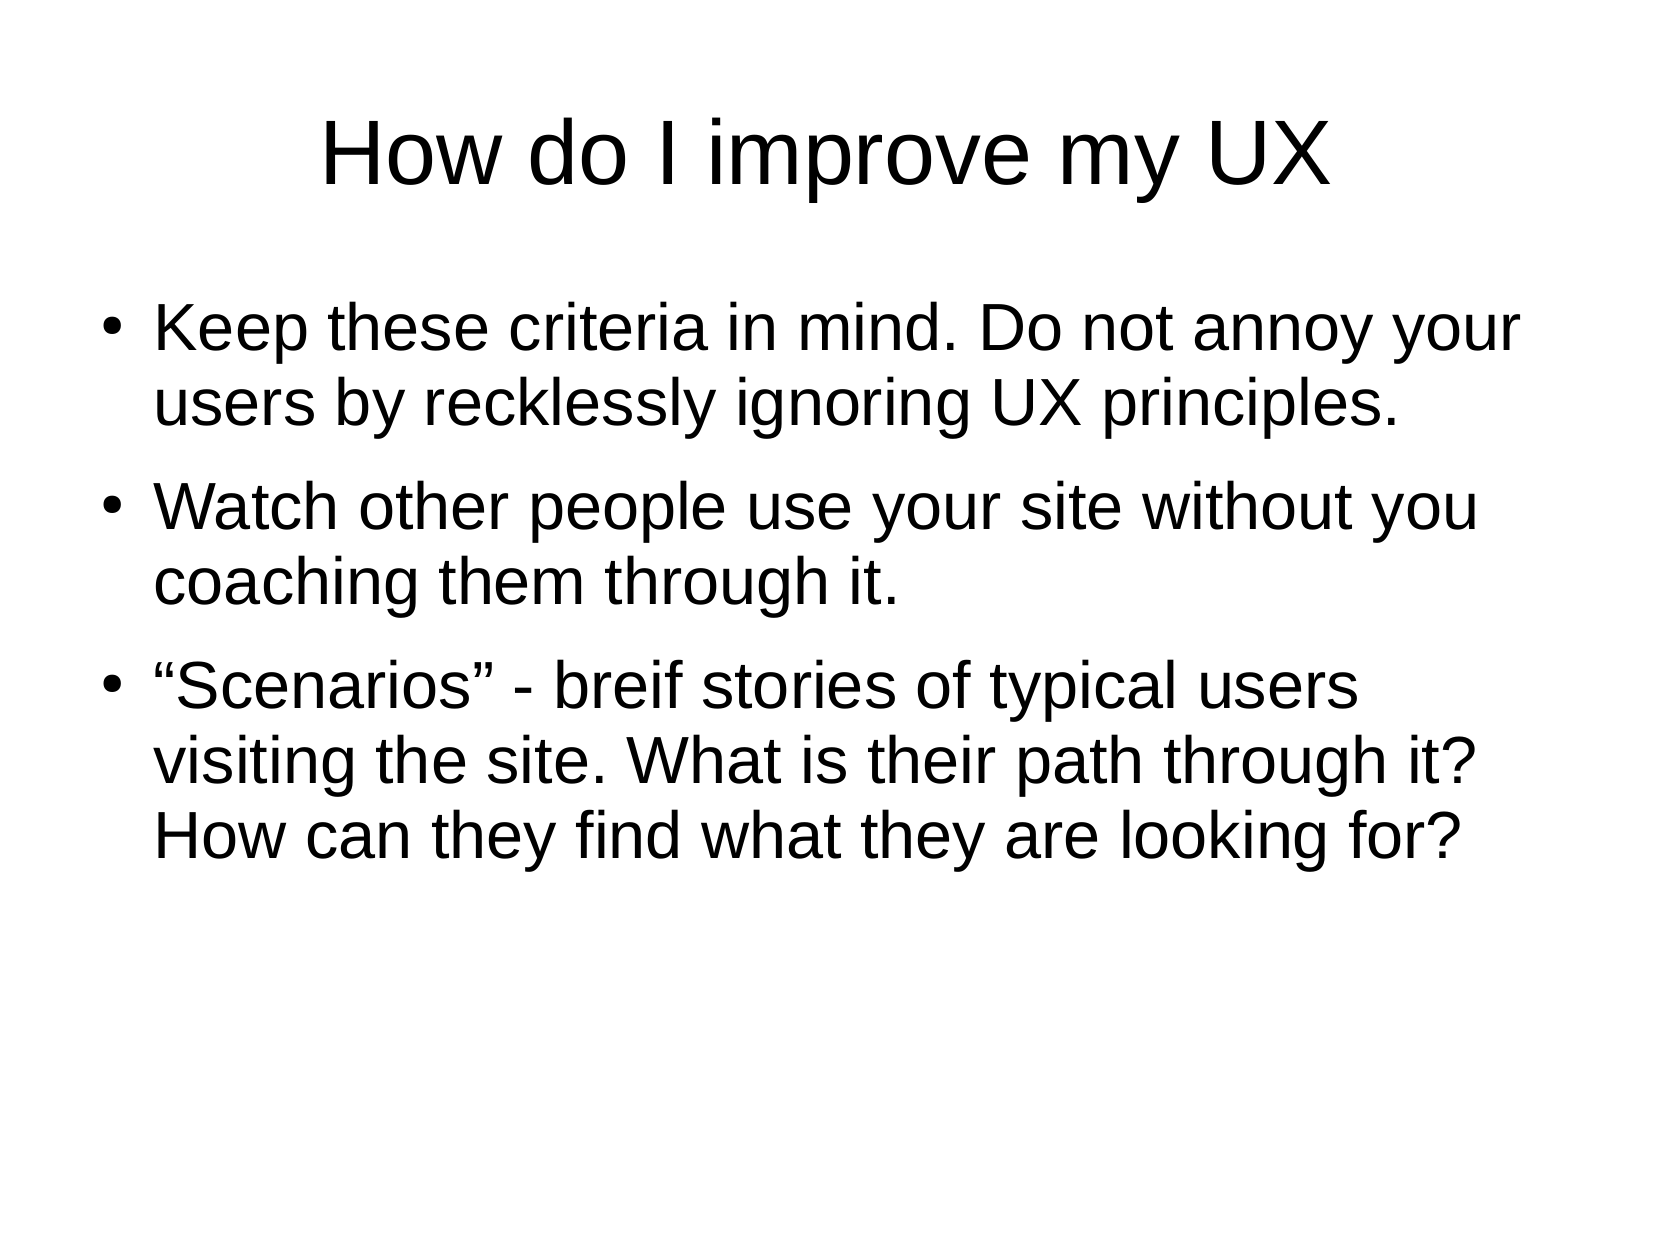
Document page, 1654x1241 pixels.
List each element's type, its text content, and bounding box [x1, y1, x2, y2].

title How do I improve my UX [82, 49, 1571, 257]
list Keep these criteria in mind. Do not annoy your users by recklessly ignoring UX principles. Watch other people use your site without you coaching them through it. “Scenarios” - breif stories of typical users visiting the site. What is their path through it? How can they find what they are looking for? [82, 290, 1571, 1010]
